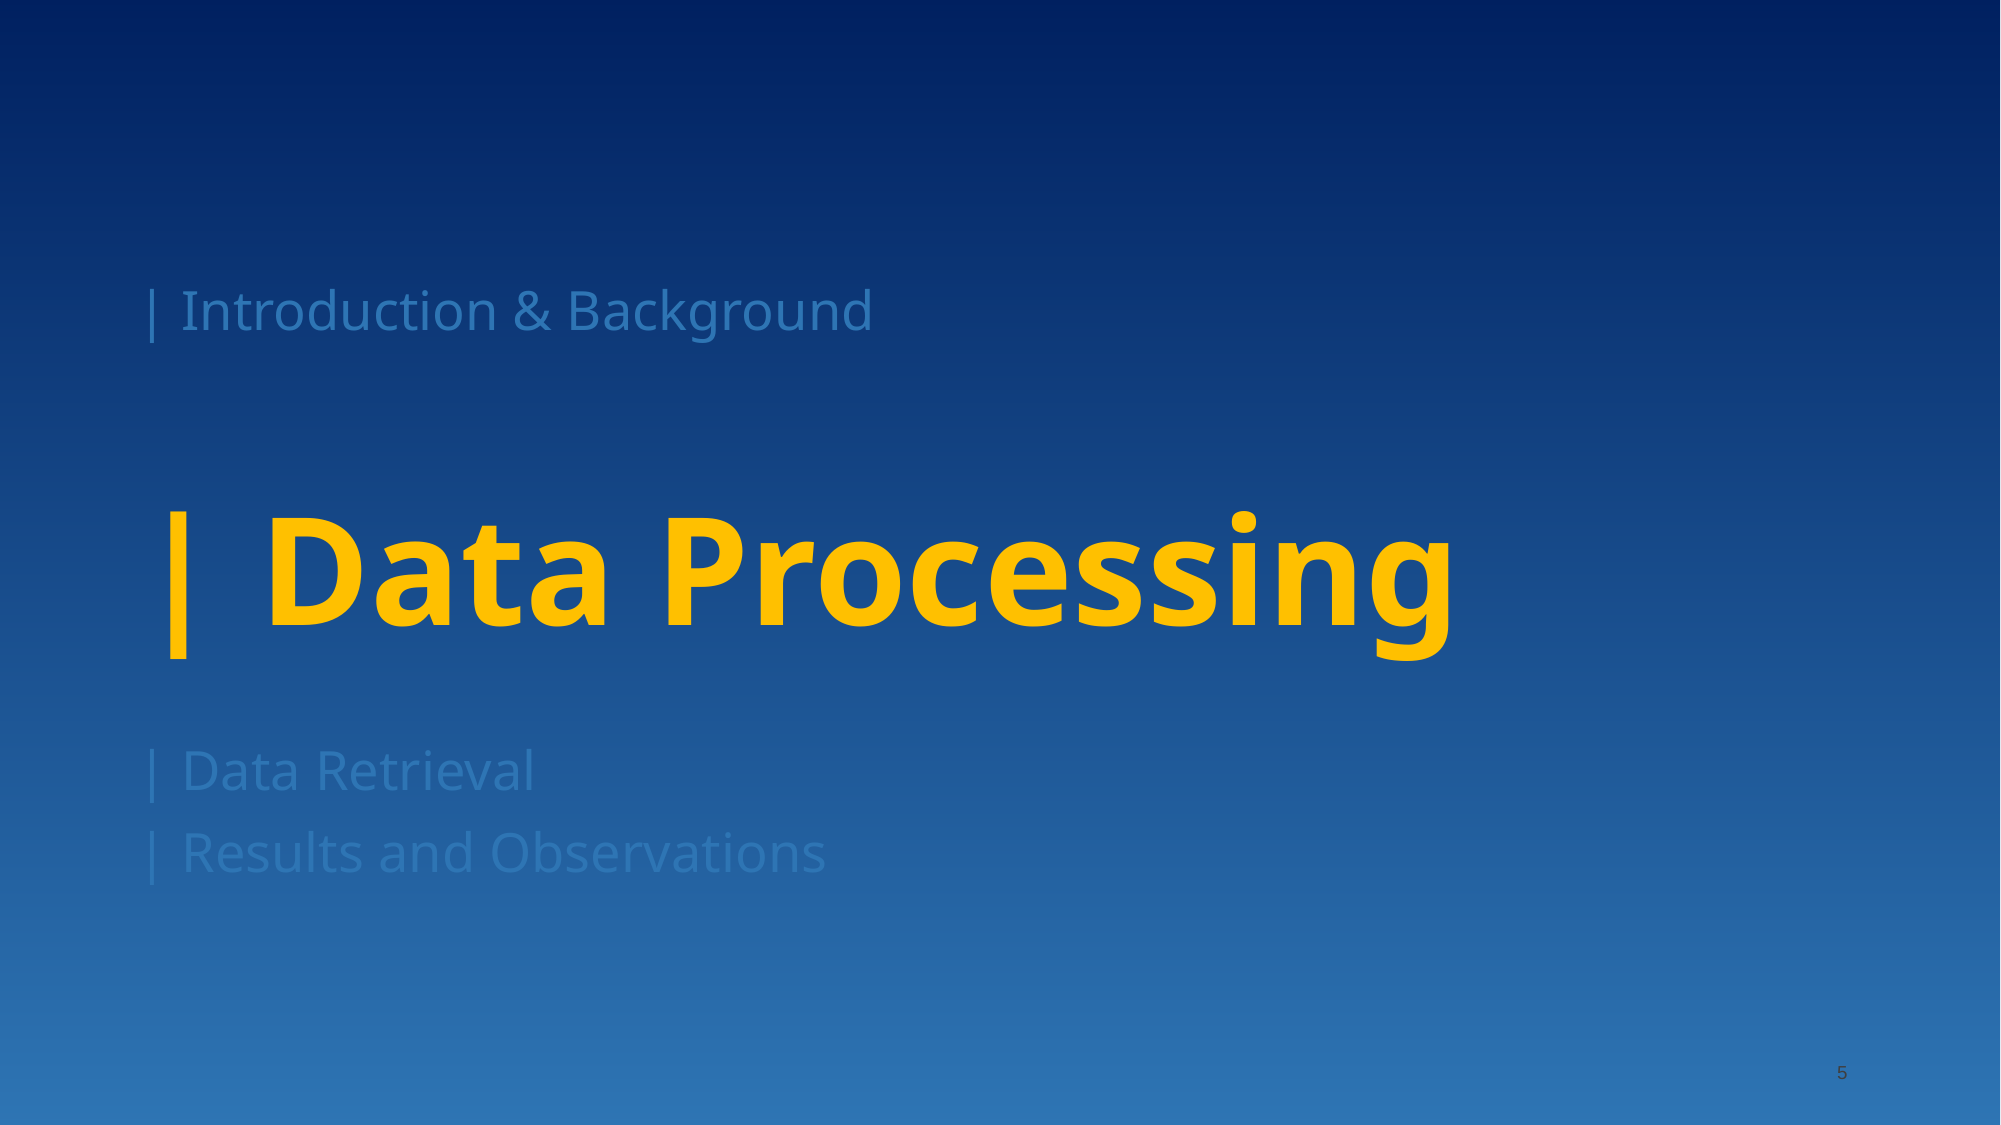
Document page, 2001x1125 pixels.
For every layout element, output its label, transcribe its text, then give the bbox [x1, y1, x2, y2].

subtitle | Introduction & Background | Data Processing | Data Retrieval | Results and Observations [137, 150, 1863, 1014]
slide_number 5 [1412, 1042, 1863, 1103]
